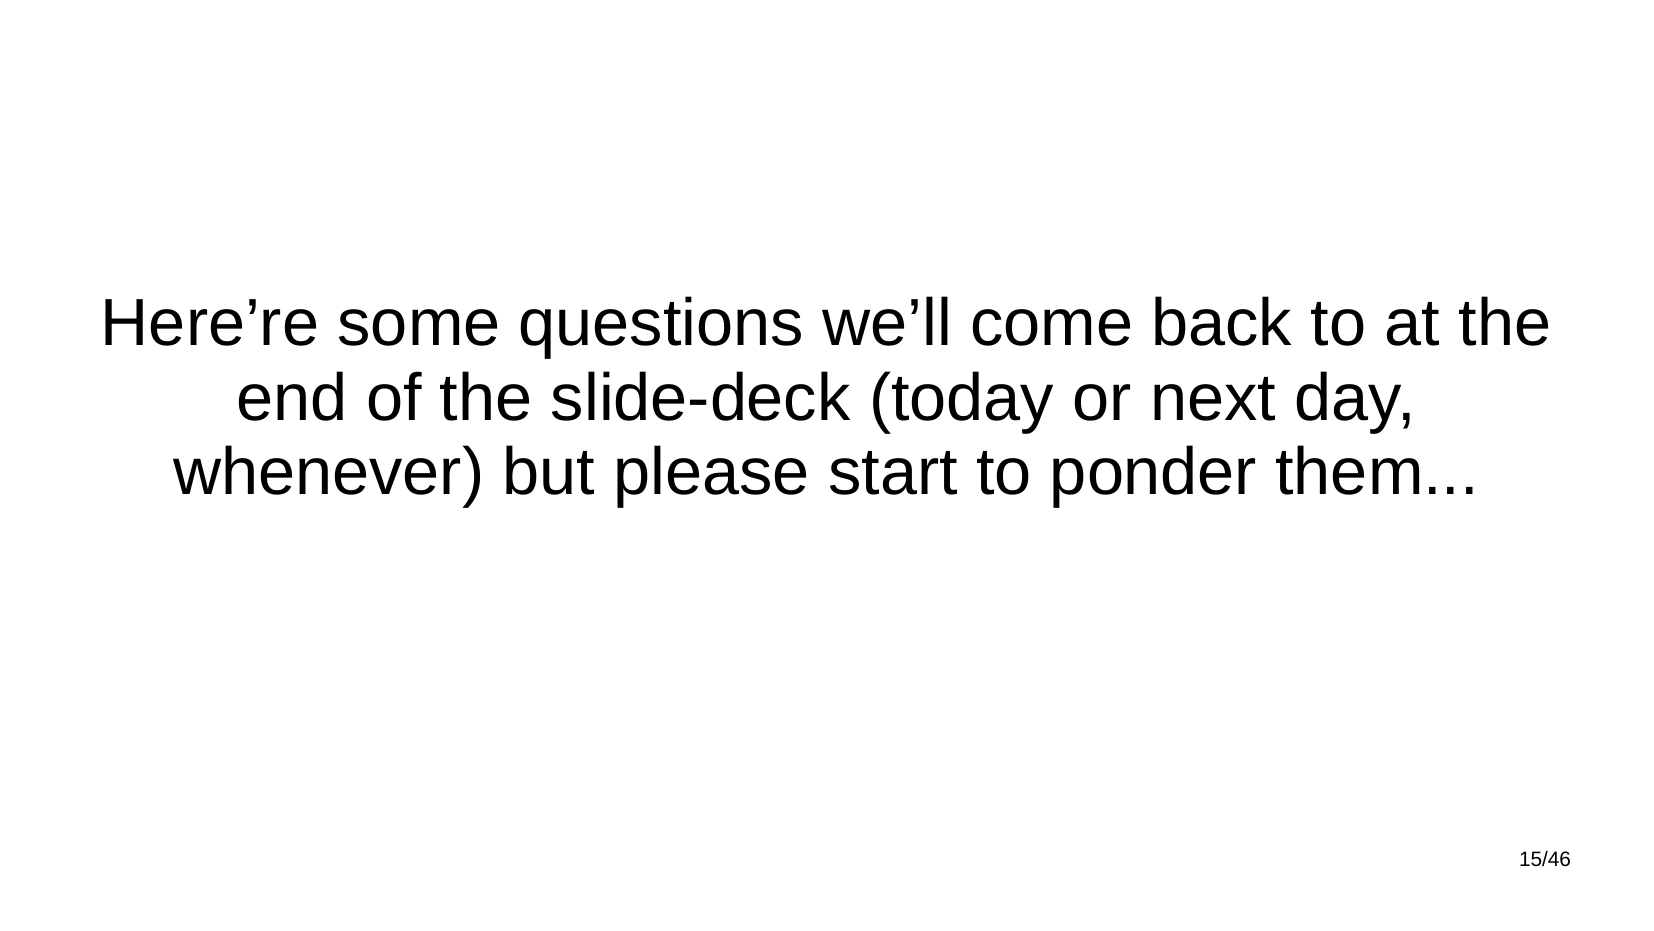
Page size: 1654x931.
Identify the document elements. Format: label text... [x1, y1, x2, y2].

subtitle Here’re some questions we’ll come back to at the end of the slide-deck (today or next day, whenever) but please start to ponder them... [82, 37, 1571, 757]
